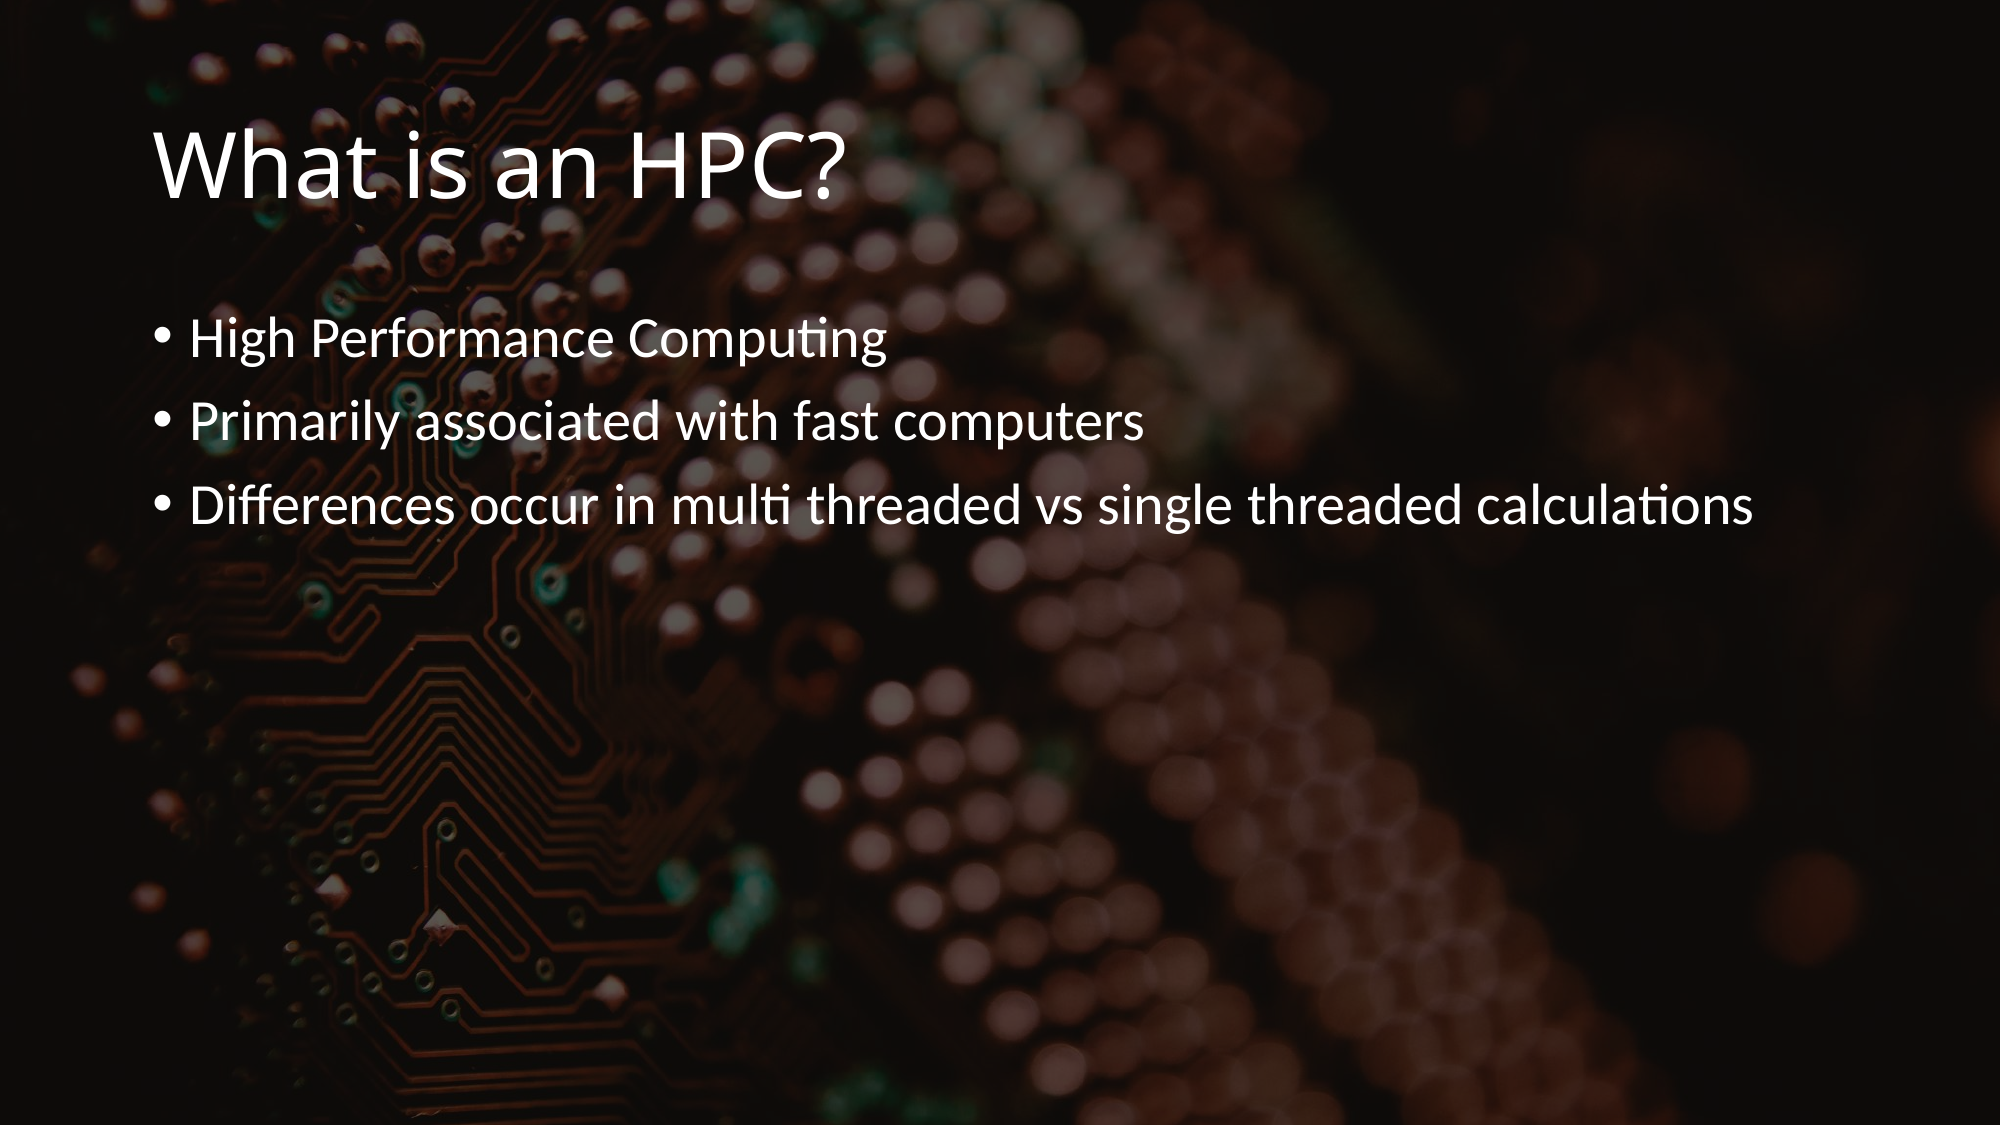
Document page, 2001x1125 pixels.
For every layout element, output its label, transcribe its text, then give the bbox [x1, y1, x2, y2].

list High Performance Computing Primarily associated with fast computers Differences occur in multi threaded vs single threaded calculations [137, 299, 1863, 1014]
title What is an HPC? [137, 59, 1863, 278]
picture [0, 0, 2000, 1125]
